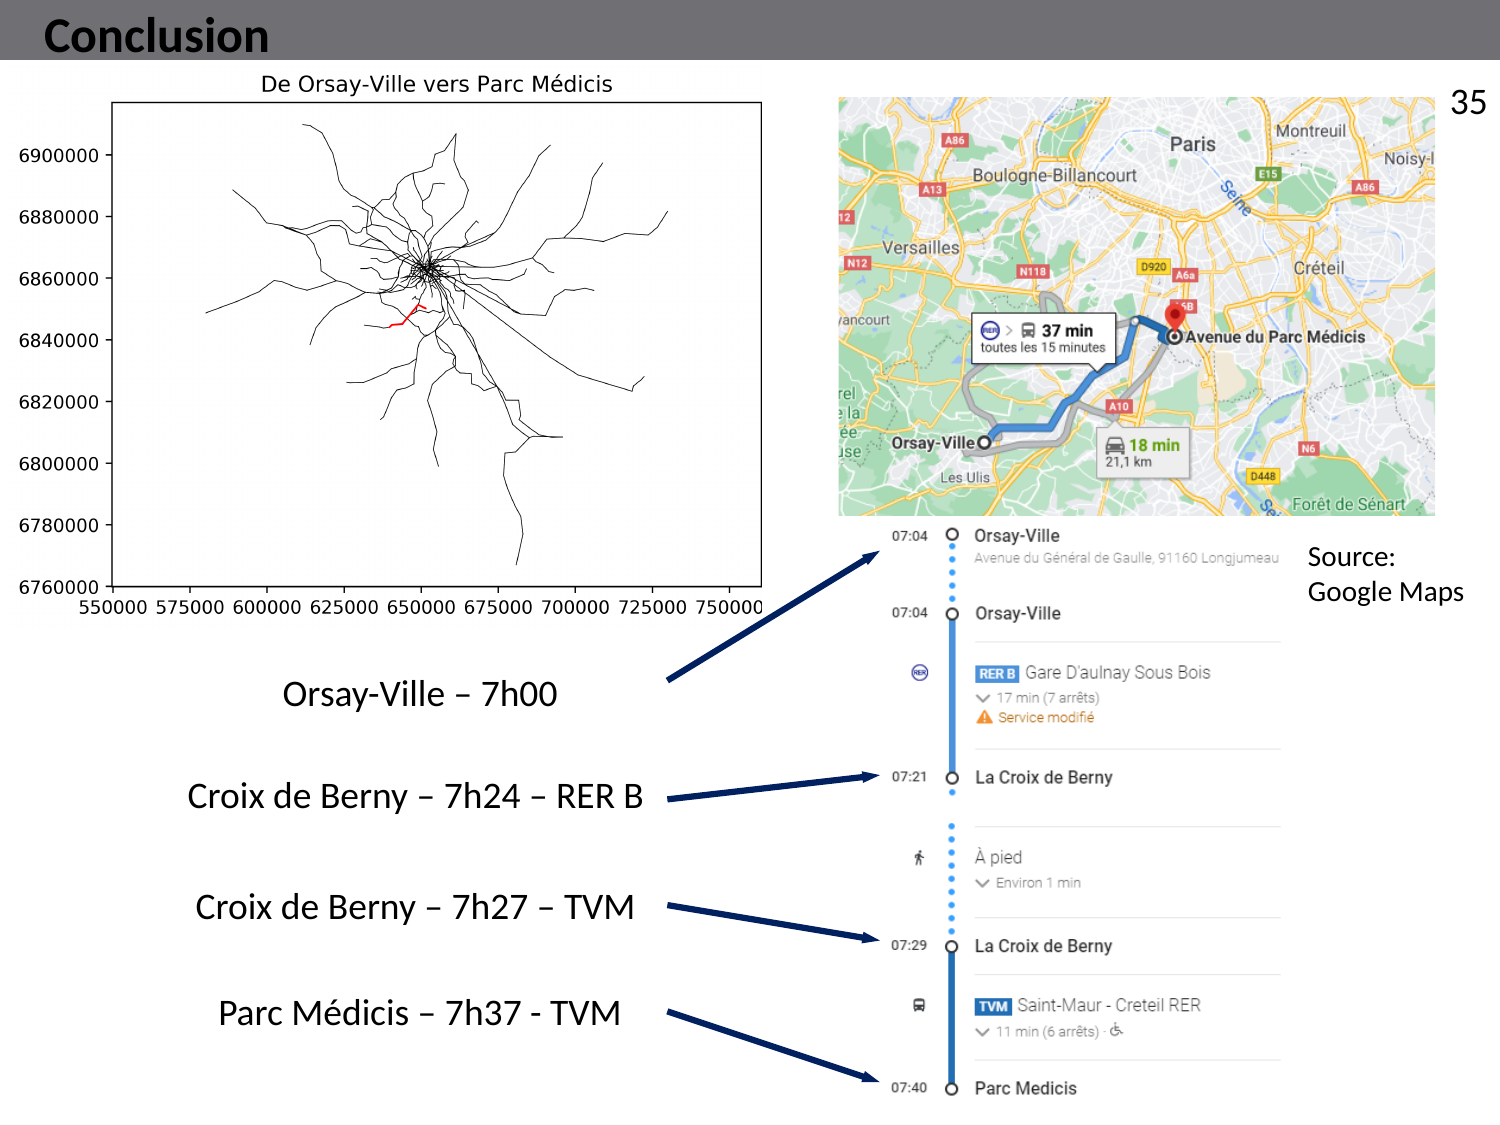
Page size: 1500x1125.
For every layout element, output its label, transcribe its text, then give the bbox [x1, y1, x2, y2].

picture [882, 522, 1294, 800]
text_box Source: Google Maps [1294, 530, 1500, 615]
picture [879, 823, 1294, 1099]
text_box Parc Médicis – 7h37 - TVM [37, 980, 803, 1083]
text_box Orsay-Ville – 7h00 [160, 661, 680, 763]
picture [838, 97, 1436, 516]
picture [5, 61, 762, 630]
text_box 35 [1435, 69, 1500, 131]
text_box Croix de Berny – 7h27 – TVM [37, 874, 803, 978]
text_box Croix de Berny – 7h24 – RER B [29, 763, 812, 866]
text_box Conclusion [29, 0, 1364, 71]
